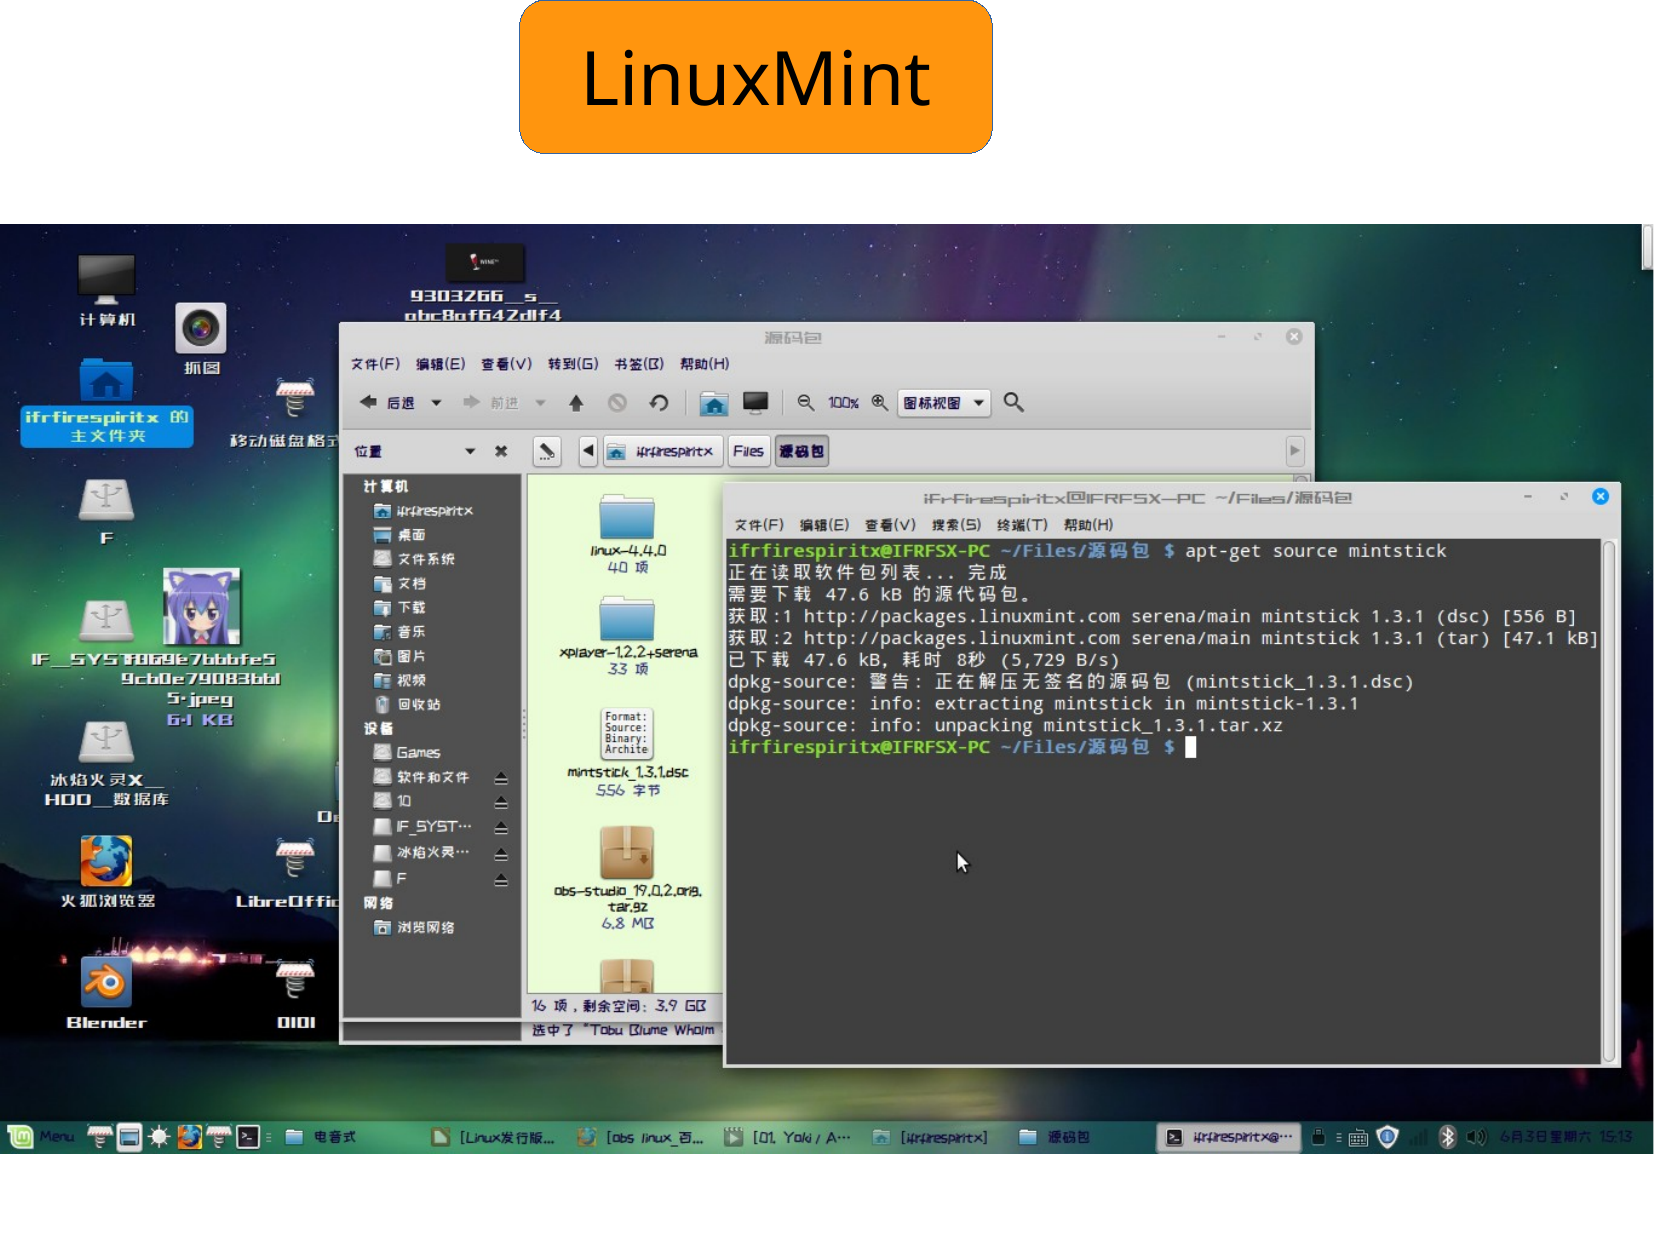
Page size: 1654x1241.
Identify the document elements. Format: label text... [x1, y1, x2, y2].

picture [0, 224, 1654, 1154]
text_box LinuxMint [519, 0, 993, 154]
